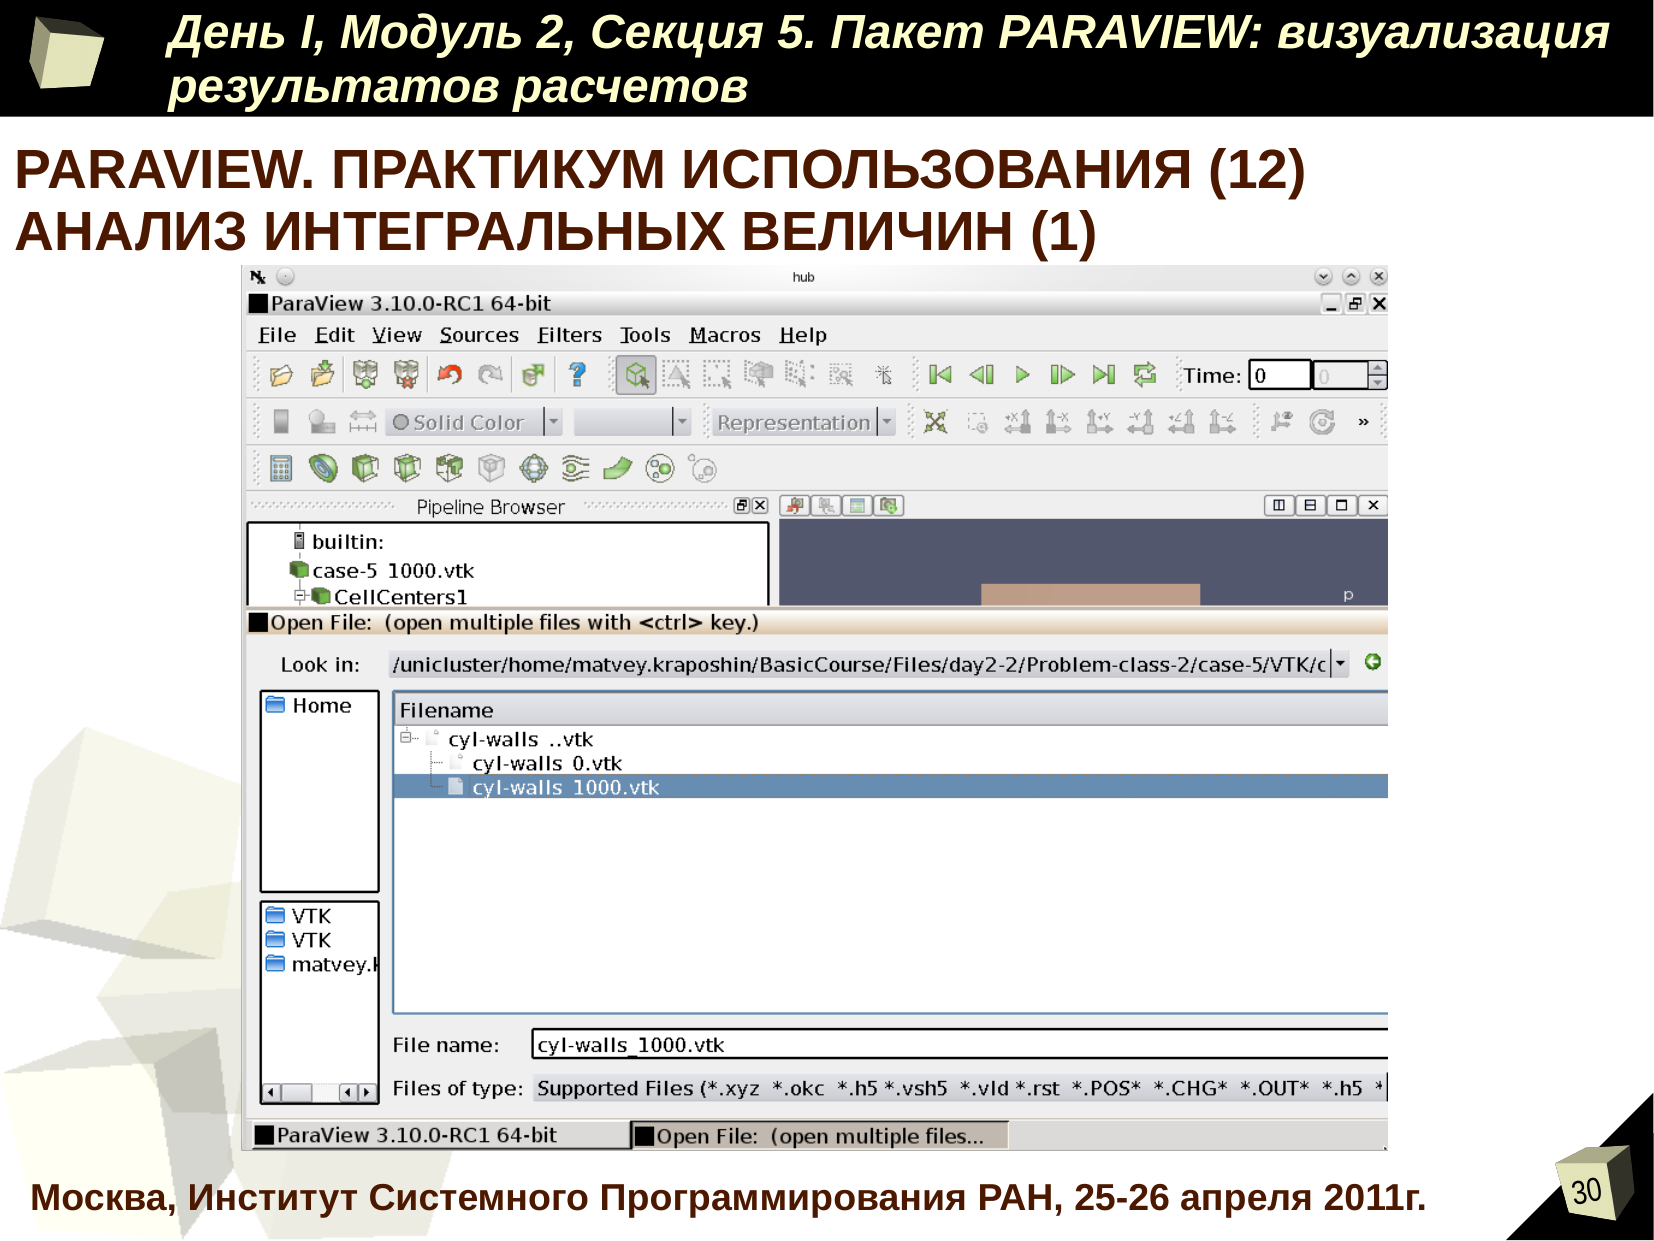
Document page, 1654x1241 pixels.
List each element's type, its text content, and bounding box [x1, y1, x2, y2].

picture [464, 1193, 472, 1198]
picture [0, 265, 1388, 1241]
text_box PARAVIEW. ПРАКТИКУМ ИСПОЛЬЗОВАНИЯ (12) АНАЛИЗ ИНТЕГРАЛЬНЫХ ВЕЛИЧИН (1) [0, 131, 1654, 270]
